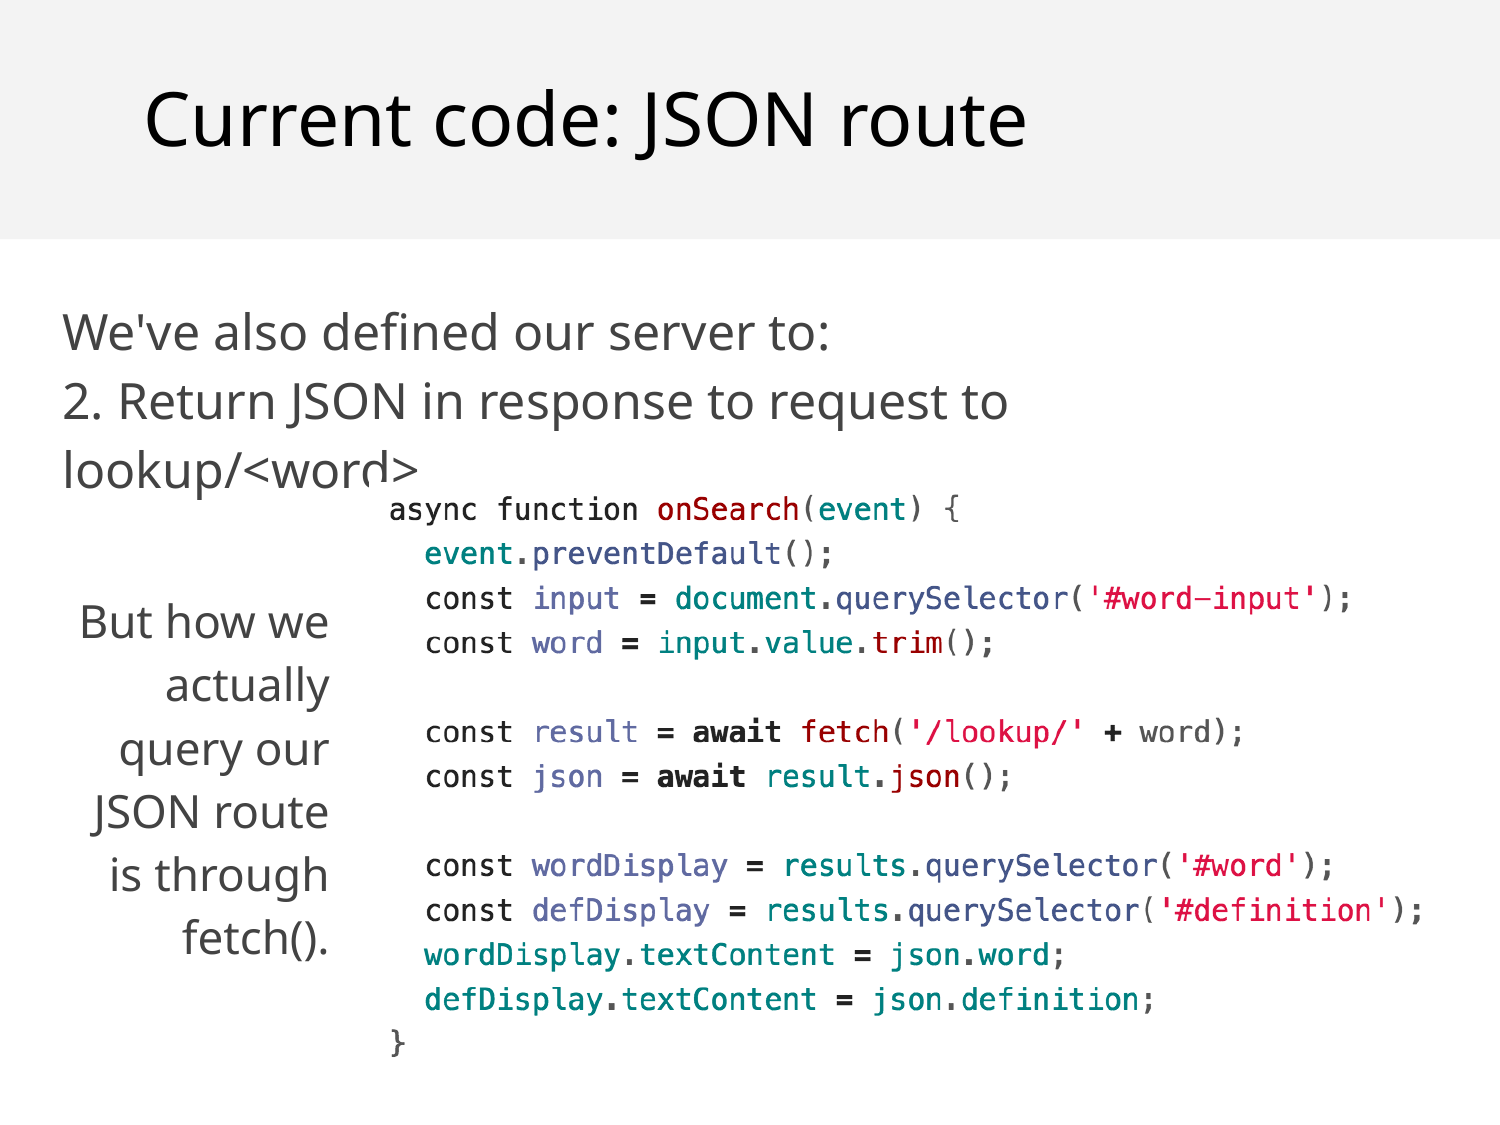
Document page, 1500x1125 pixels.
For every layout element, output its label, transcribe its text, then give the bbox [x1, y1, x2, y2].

list But how we actually query our JSON route is through fetch(). [46, 569, 345, 967]
title Current code: JSON route [128, 56, 1372, 183]
picture [369, 482, 1433, 1078]
list We've also defined our server to: 2. Return JSON in response to request to lookup/<word> [47, 276, 1372, 443]
